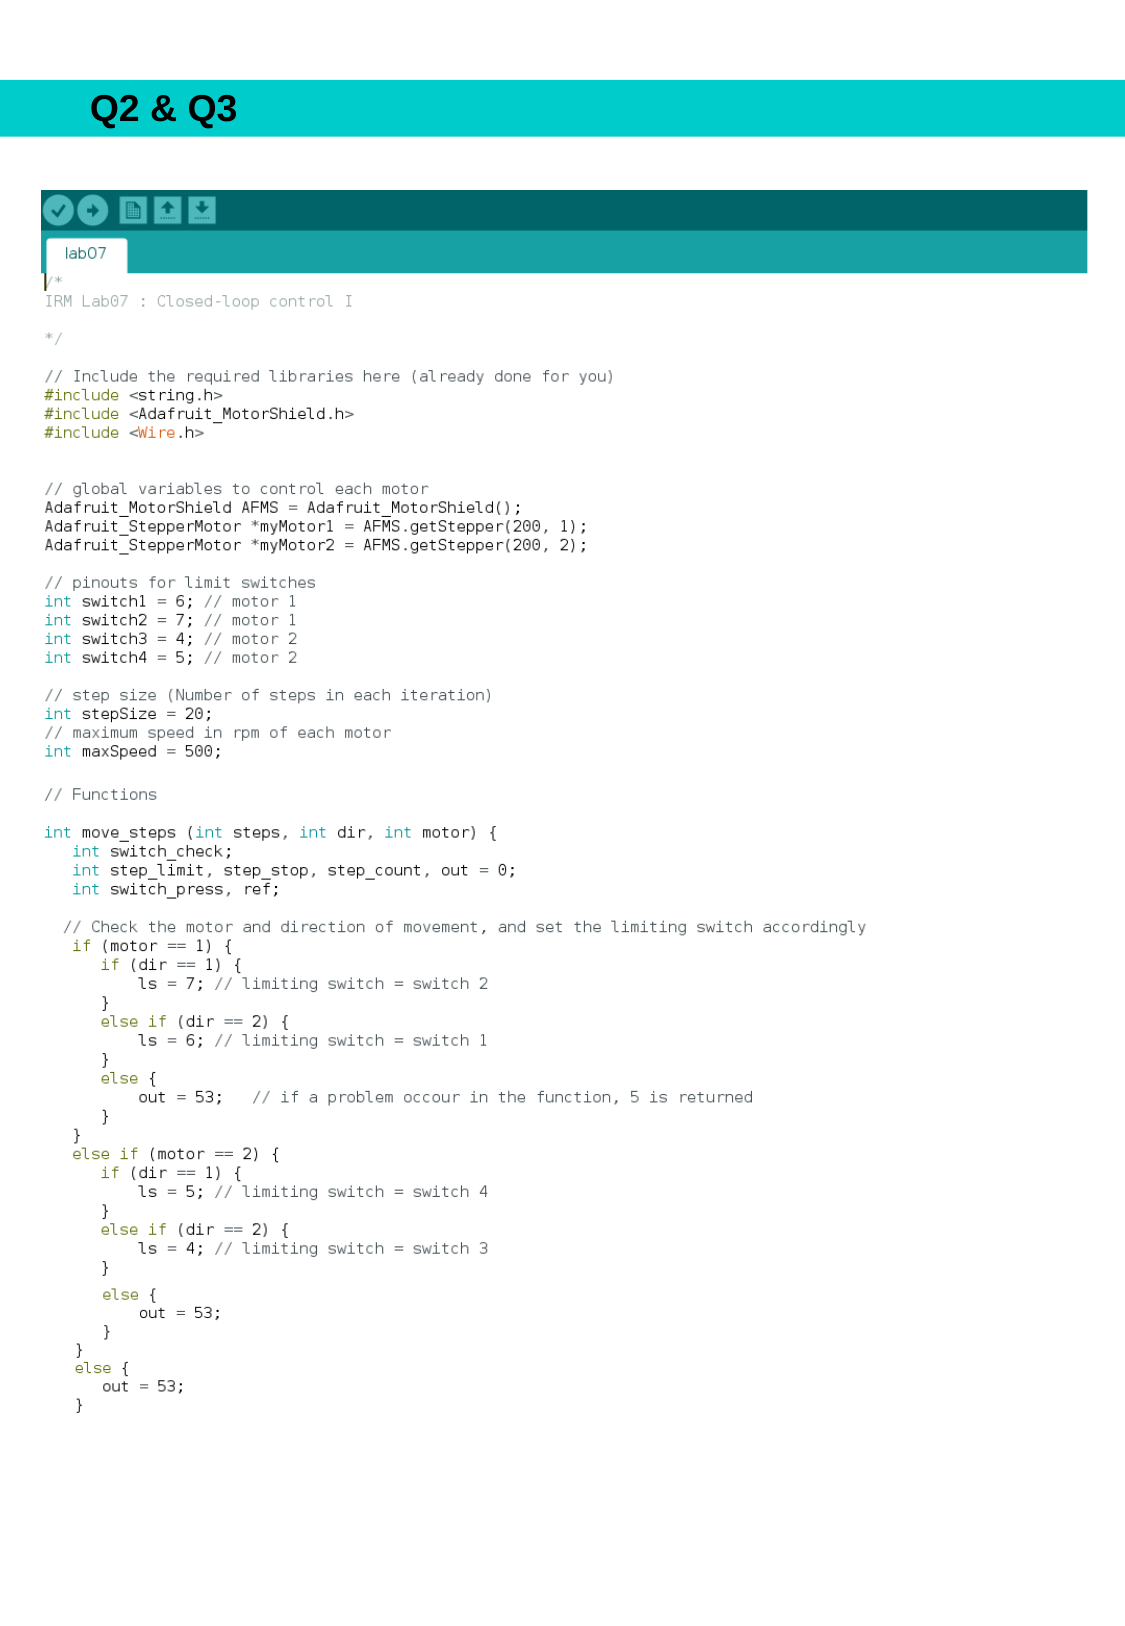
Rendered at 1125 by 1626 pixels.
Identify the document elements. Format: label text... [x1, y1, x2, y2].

picture [60, 1286, 1002, 1429]
text_box Q2 & Q3 [0, 79, 1125, 137]
picture [41, 190, 1088, 1276]
